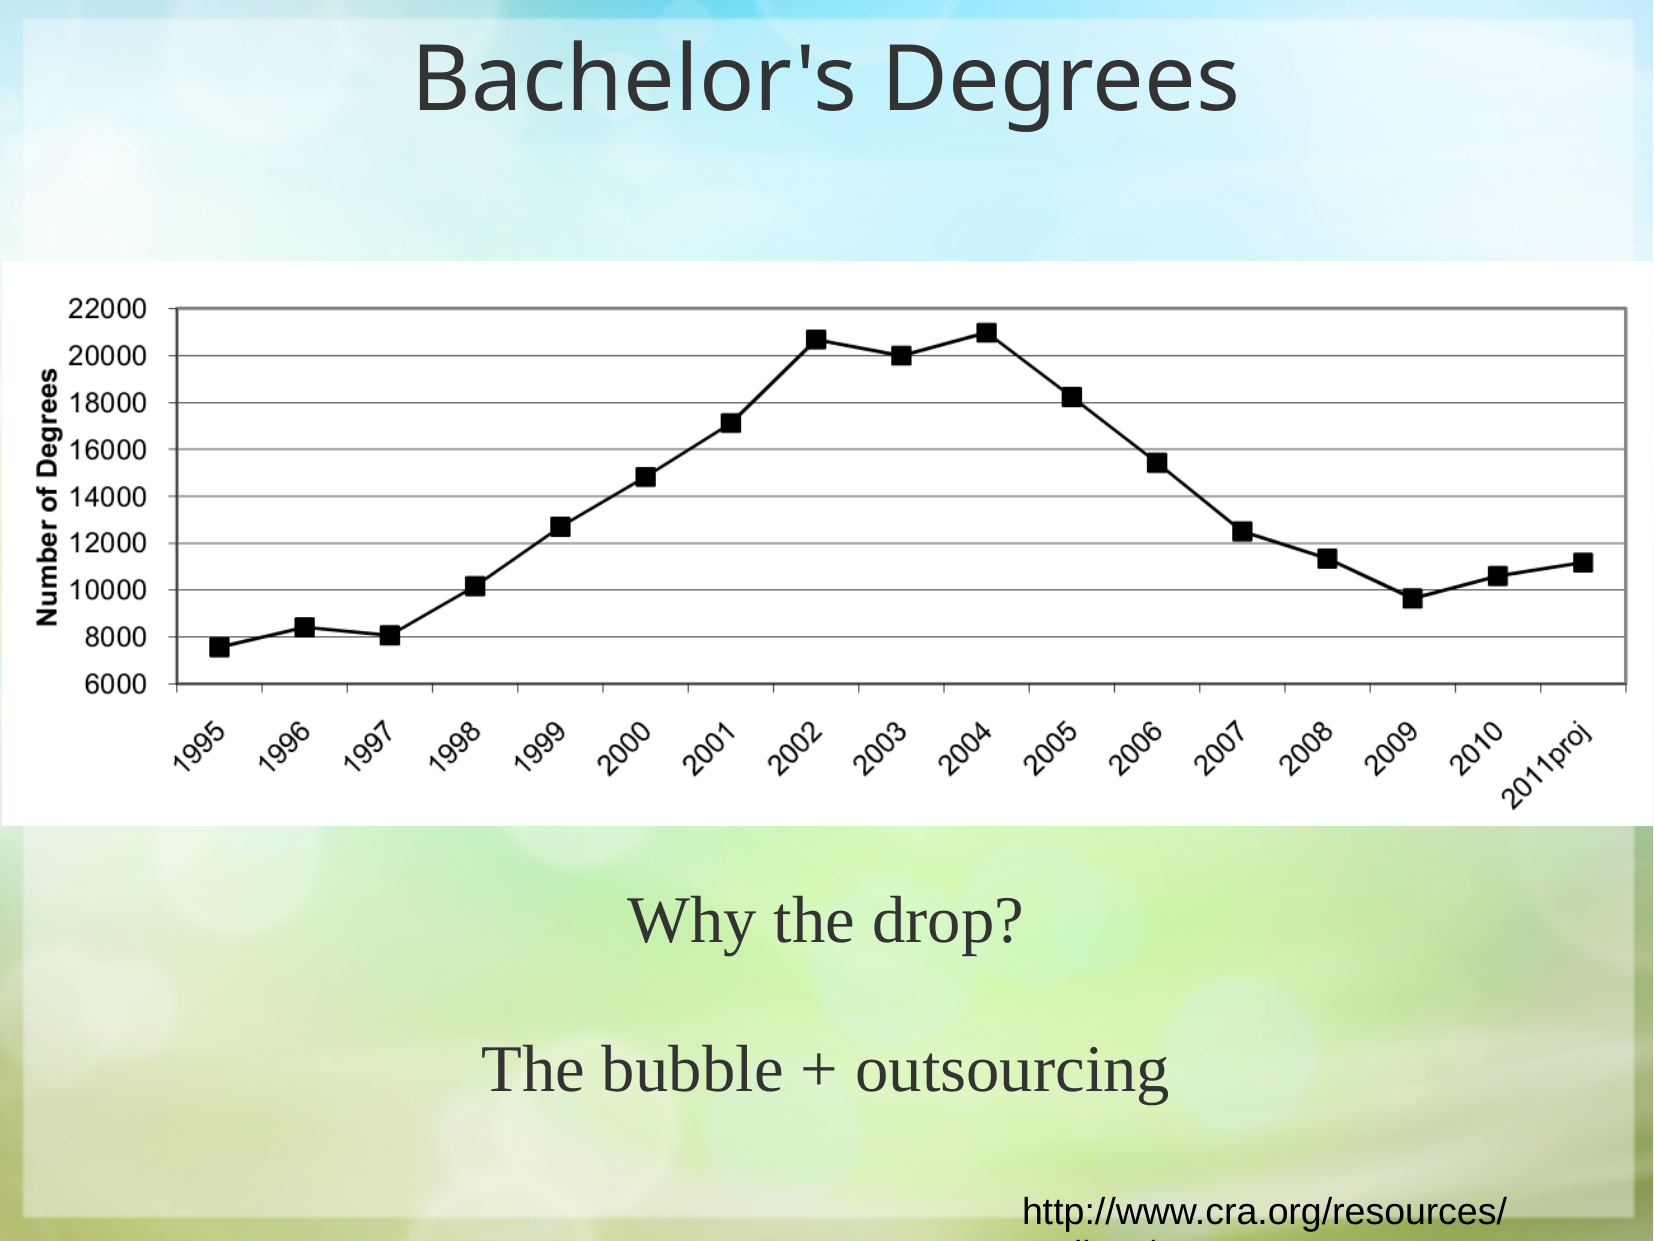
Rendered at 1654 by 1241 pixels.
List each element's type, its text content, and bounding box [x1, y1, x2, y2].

picture [0, 0, 1654, 1241]
text_box http://www.cra.org/resources/taulbee/ [1007, 1183, 1653, 1241]
title Bachelor's Degrees [82, 0, 1571, 151]
subtitle Why the drop? The bubble + outsourcing [82, 825, 1571, 1164]
